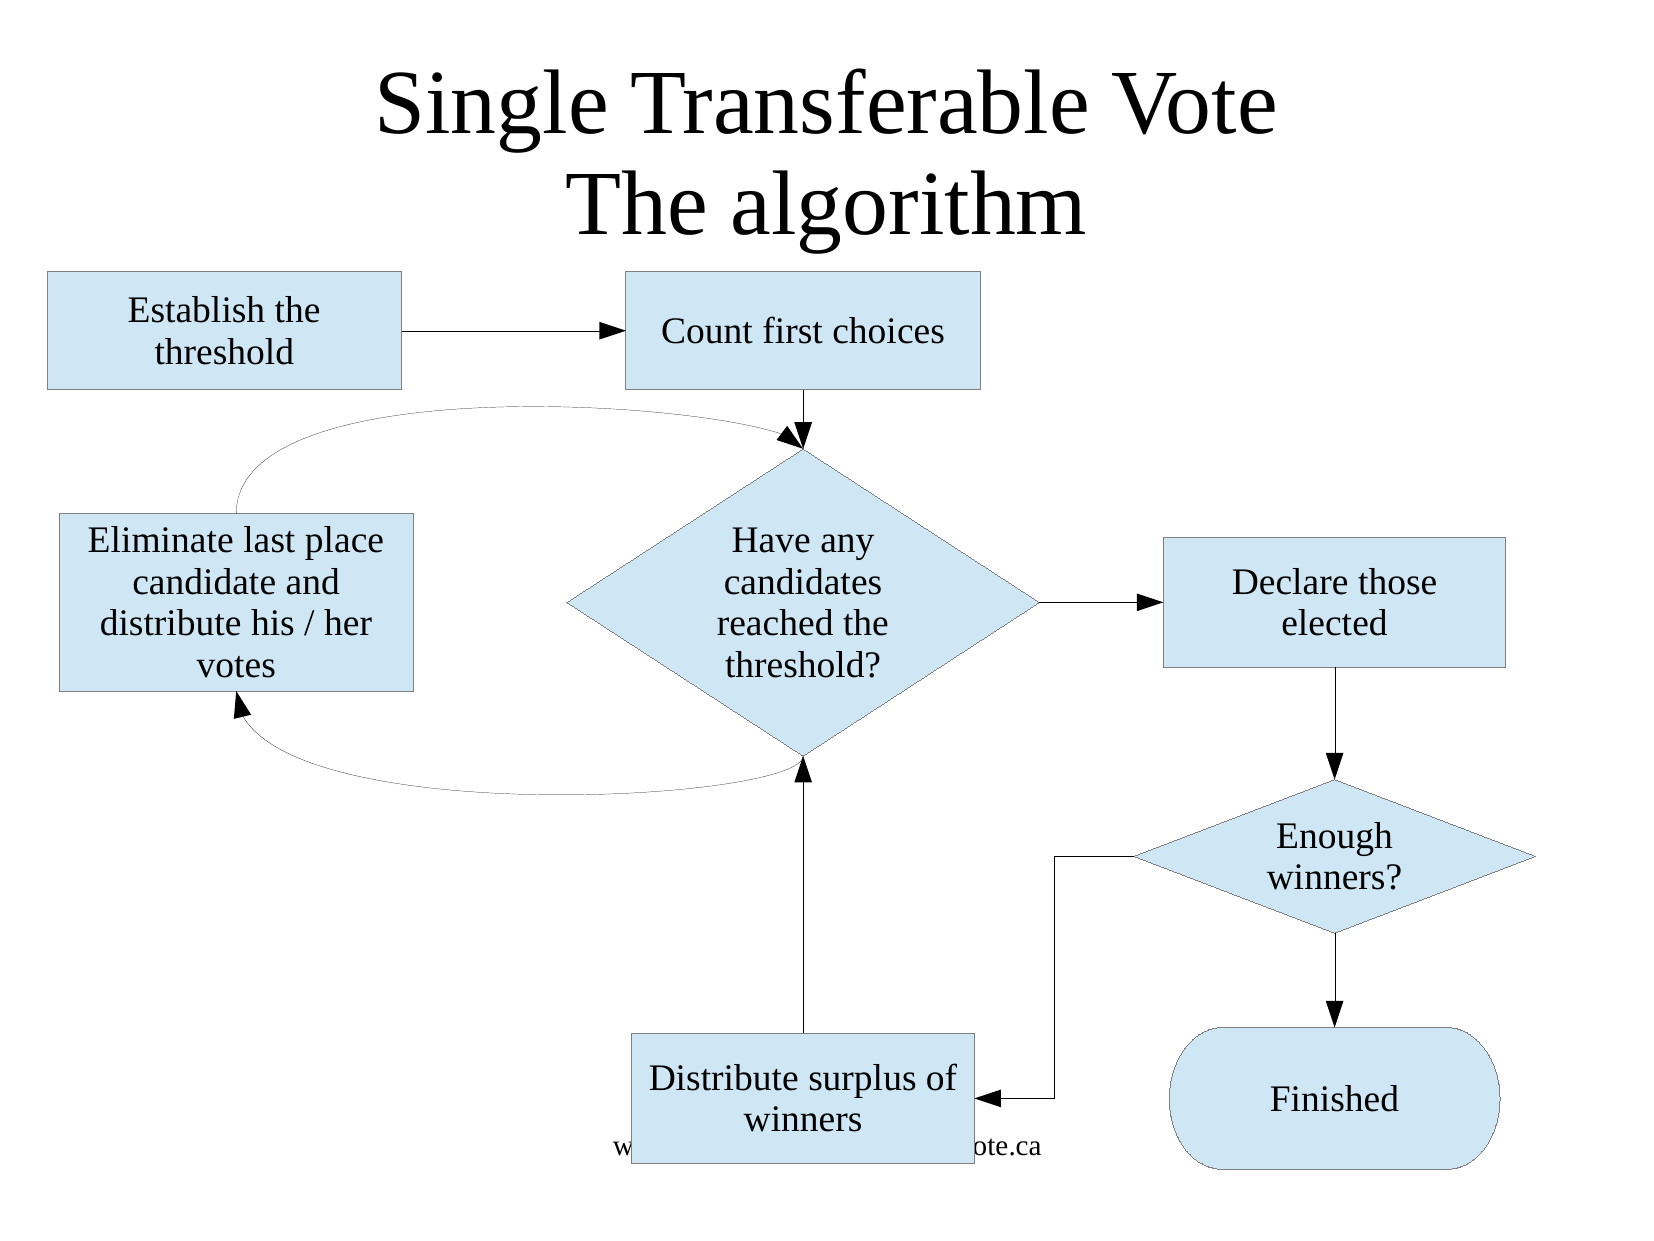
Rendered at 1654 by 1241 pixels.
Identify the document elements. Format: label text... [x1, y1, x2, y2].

text_box Enough winners? [1134, 779, 1536, 934]
text_box Establish the threshold [47, 271, 402, 390]
text_box Eliminate last place candidate and distribute his / her votes [59, 513, 414, 692]
text_box Finished [1169, 1027, 1501, 1170]
text_box Have any candidates reached the threshold? [566, 449, 1039, 756]
text_box Count first choices [625, 271, 981, 390]
title Single Transferable Vote The algorithm [82, 49, 1571, 257]
text_box Distribute surplus of winners [631, 1033, 975, 1164]
text_box Declare those elected [1163, 537, 1506, 668]
